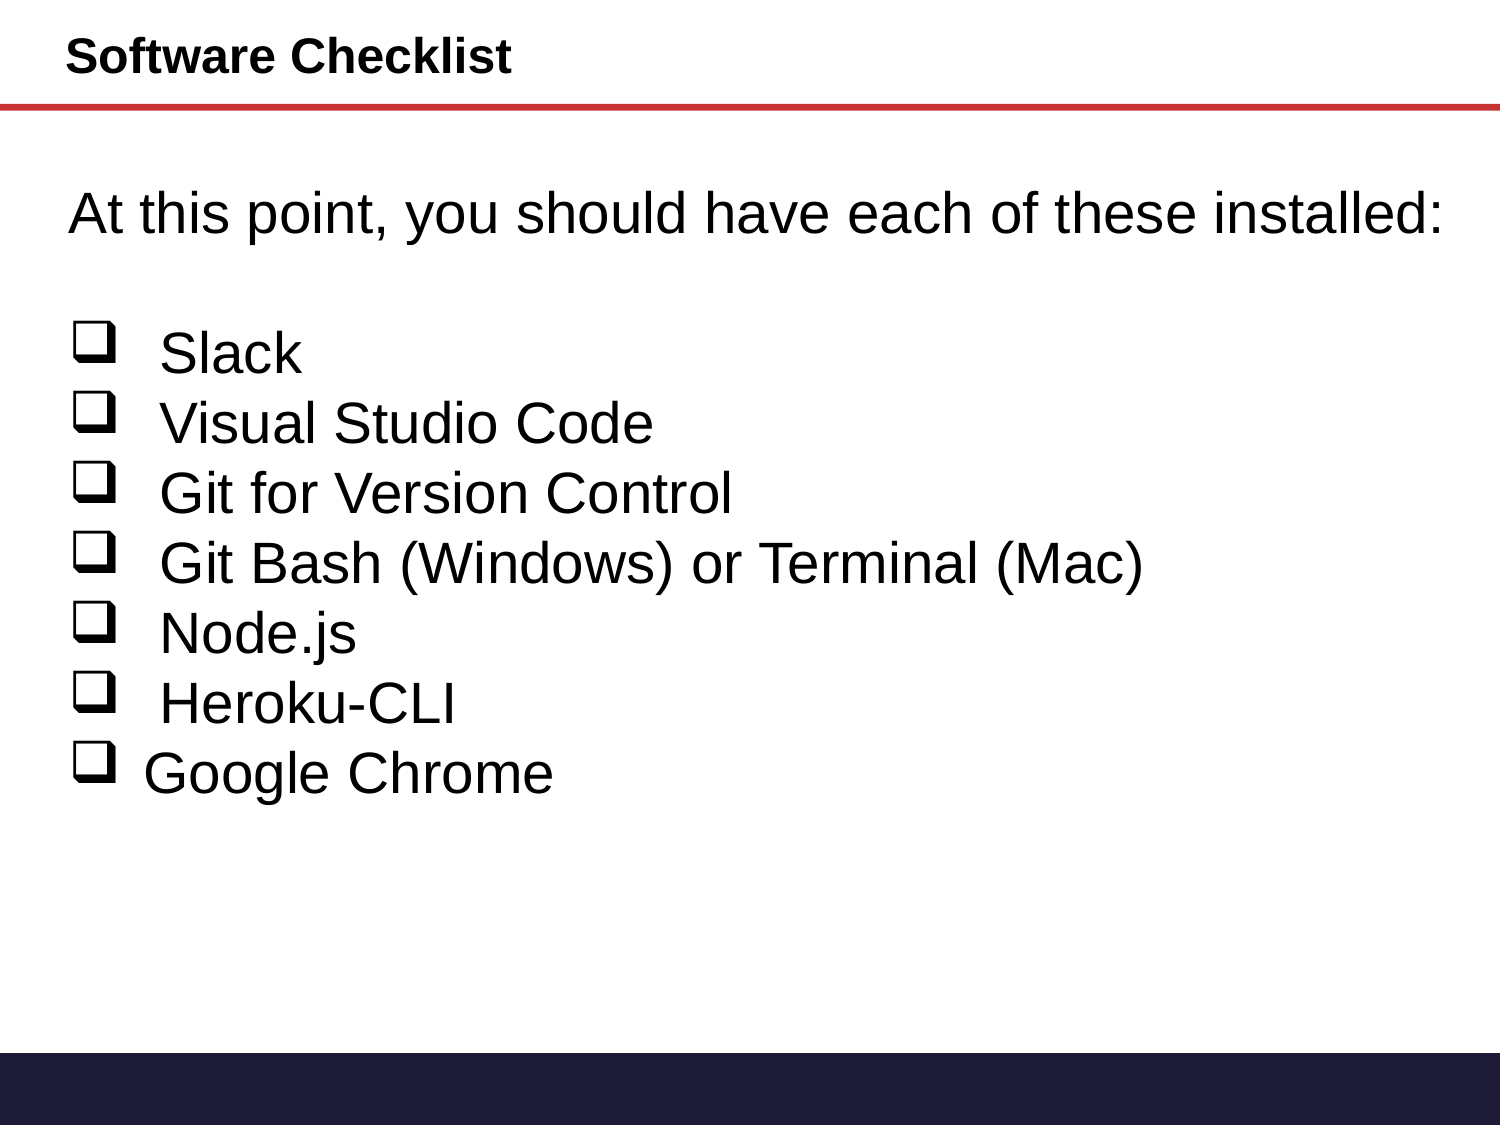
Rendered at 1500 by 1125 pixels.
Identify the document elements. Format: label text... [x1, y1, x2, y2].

text_box At this point, you should have each of these installed: Slack Visual Studio Code Git for Version Control Git Bash (Windows) or Terminal (Mac) Node.js Heroku-CLI Google Chrome [16, 122, 1484, 1000]
title Software Checklist [50, 0, 948, 108]
